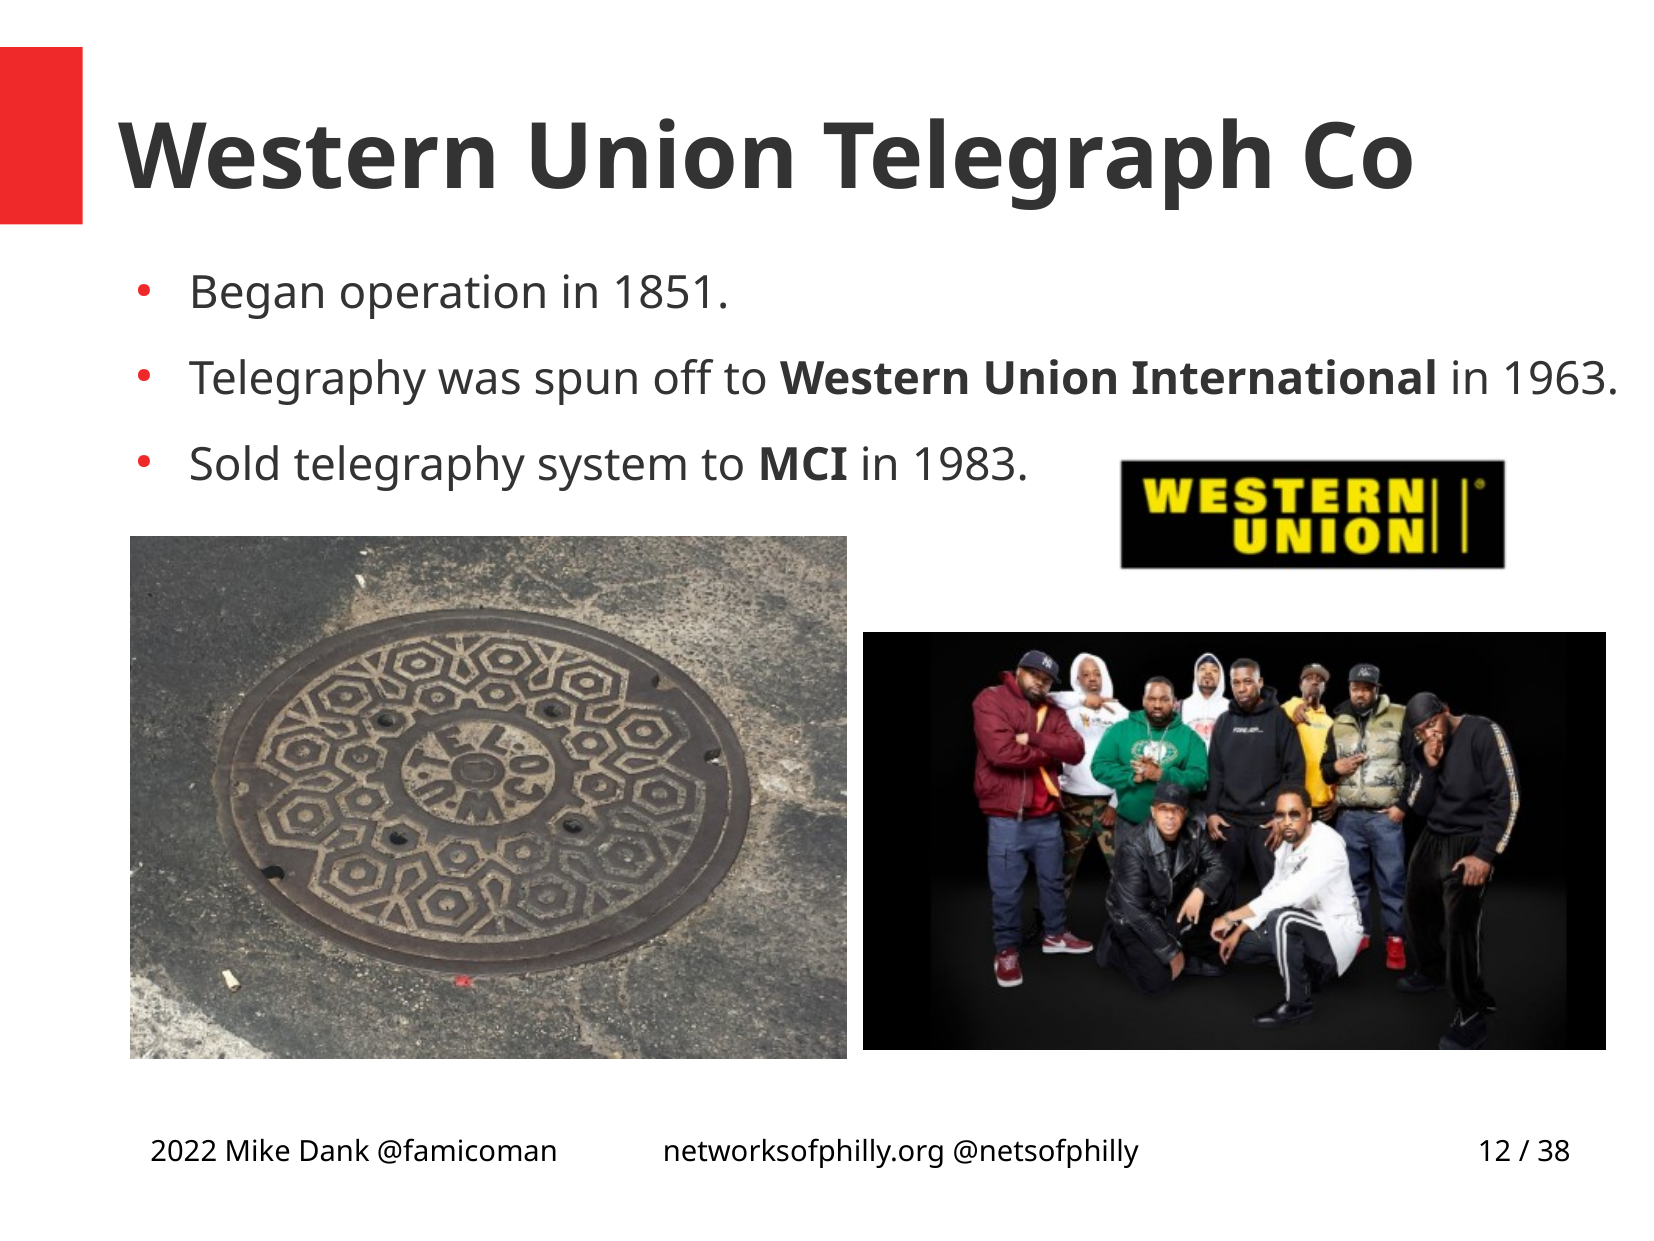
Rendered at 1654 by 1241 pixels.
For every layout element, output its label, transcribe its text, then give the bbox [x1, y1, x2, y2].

picture [863, 632, 1606, 1051]
list Began operation in 1851. Telegraphy was spun off to Western Union International in 1963. Sold telegraphy system to MCI in 1983. [118, 259, 1621, 980]
title Western Union Telegraph Co [118, 49, 1571, 257]
picture [130, 536, 847, 1059]
picture [1095, 419, 1530, 612]
